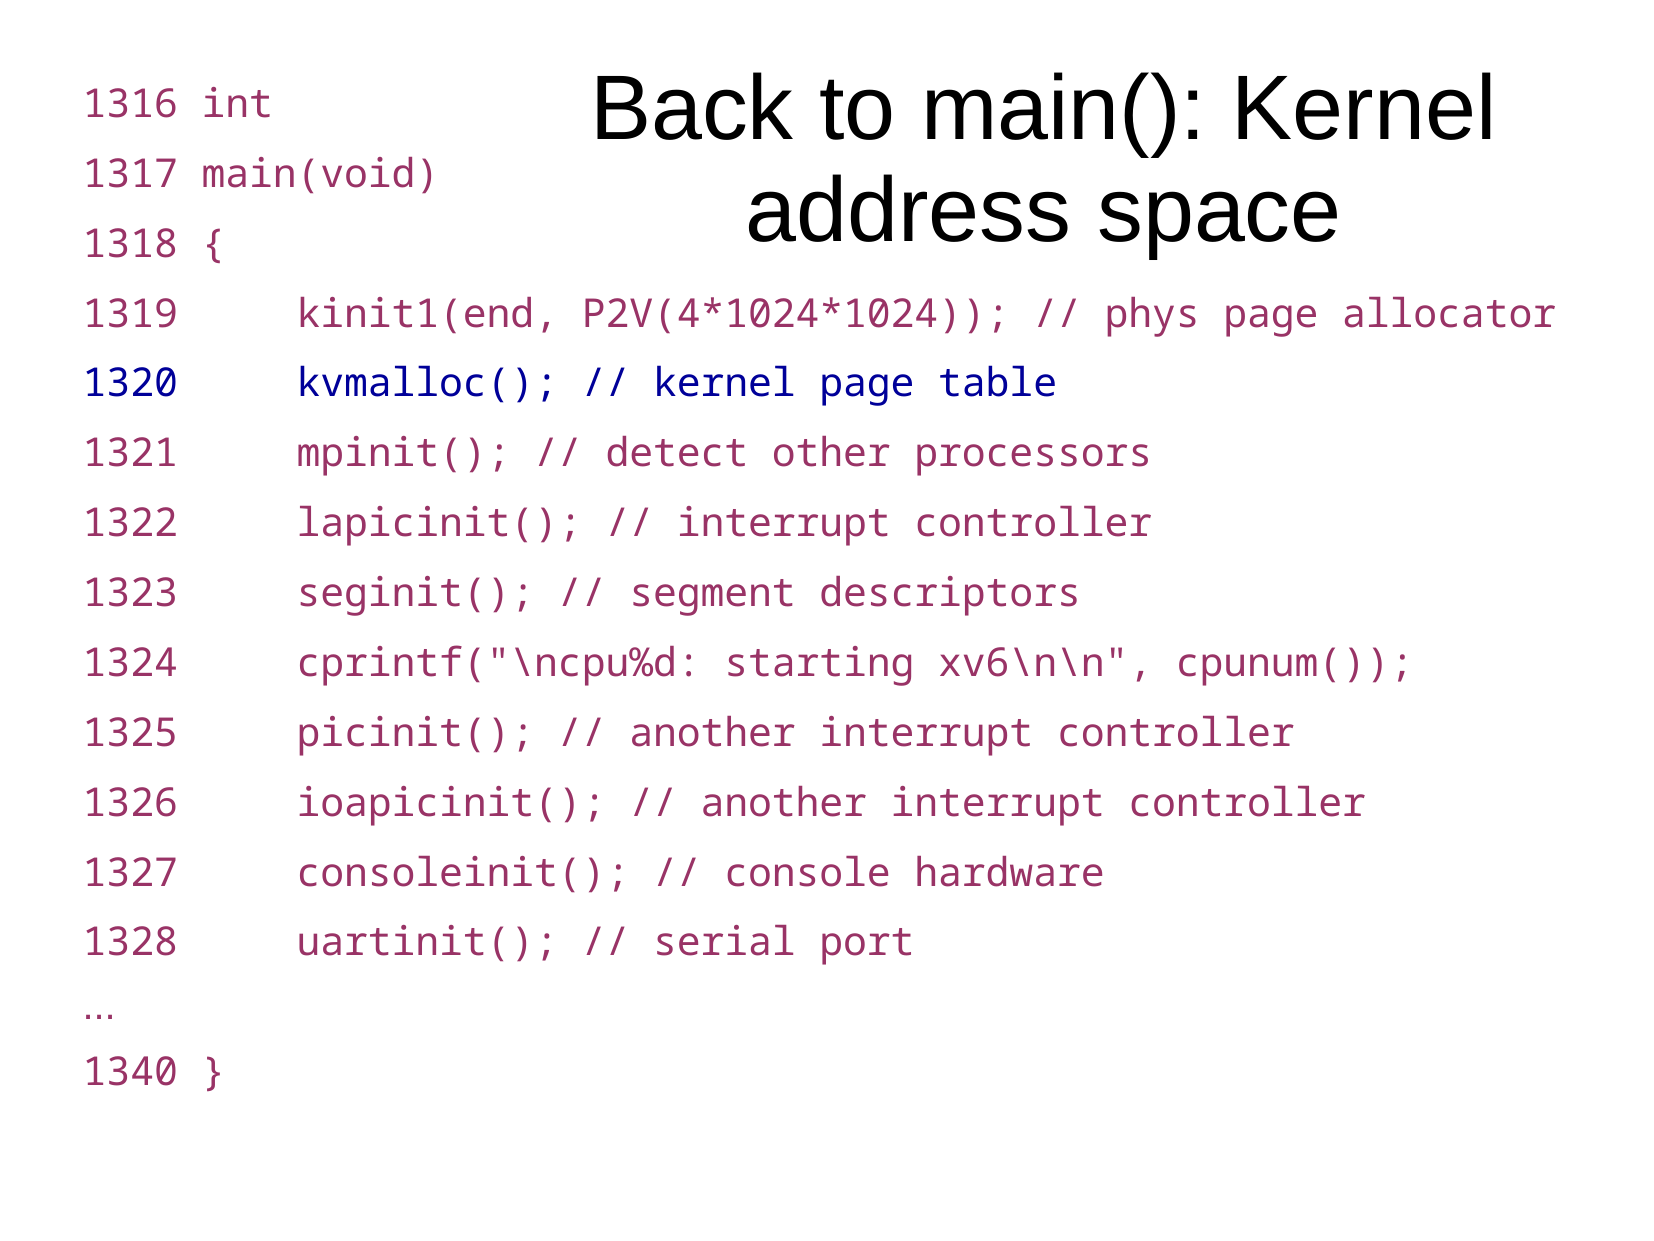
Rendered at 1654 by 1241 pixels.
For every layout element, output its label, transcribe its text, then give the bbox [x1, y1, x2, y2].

list 1316 int 1317 main(void) 1318 { 1319 kinit1(end, P2V(4*1024*1024)); // phys page allocator 1320 kvmalloc(); // kernel page table 1321 mpinit(); // detect other processors 1322 lapicinit(); // interrupt controller 1323 seginit(); // segment descriptors 1324 cprintf("\ncpu%d: starting xv6\n\n", cpunum()); 1325 picinit(); // another interrupt controller 1326 ioapicinit(); // another interrupt controller 1327 consoleinit(); // console hardware 1328 uartinit(); // serial port ... 1340 } [82, 75, 1571, 1163]
title Back to main(): Kernel address space [525, 55, 1564, 263]
